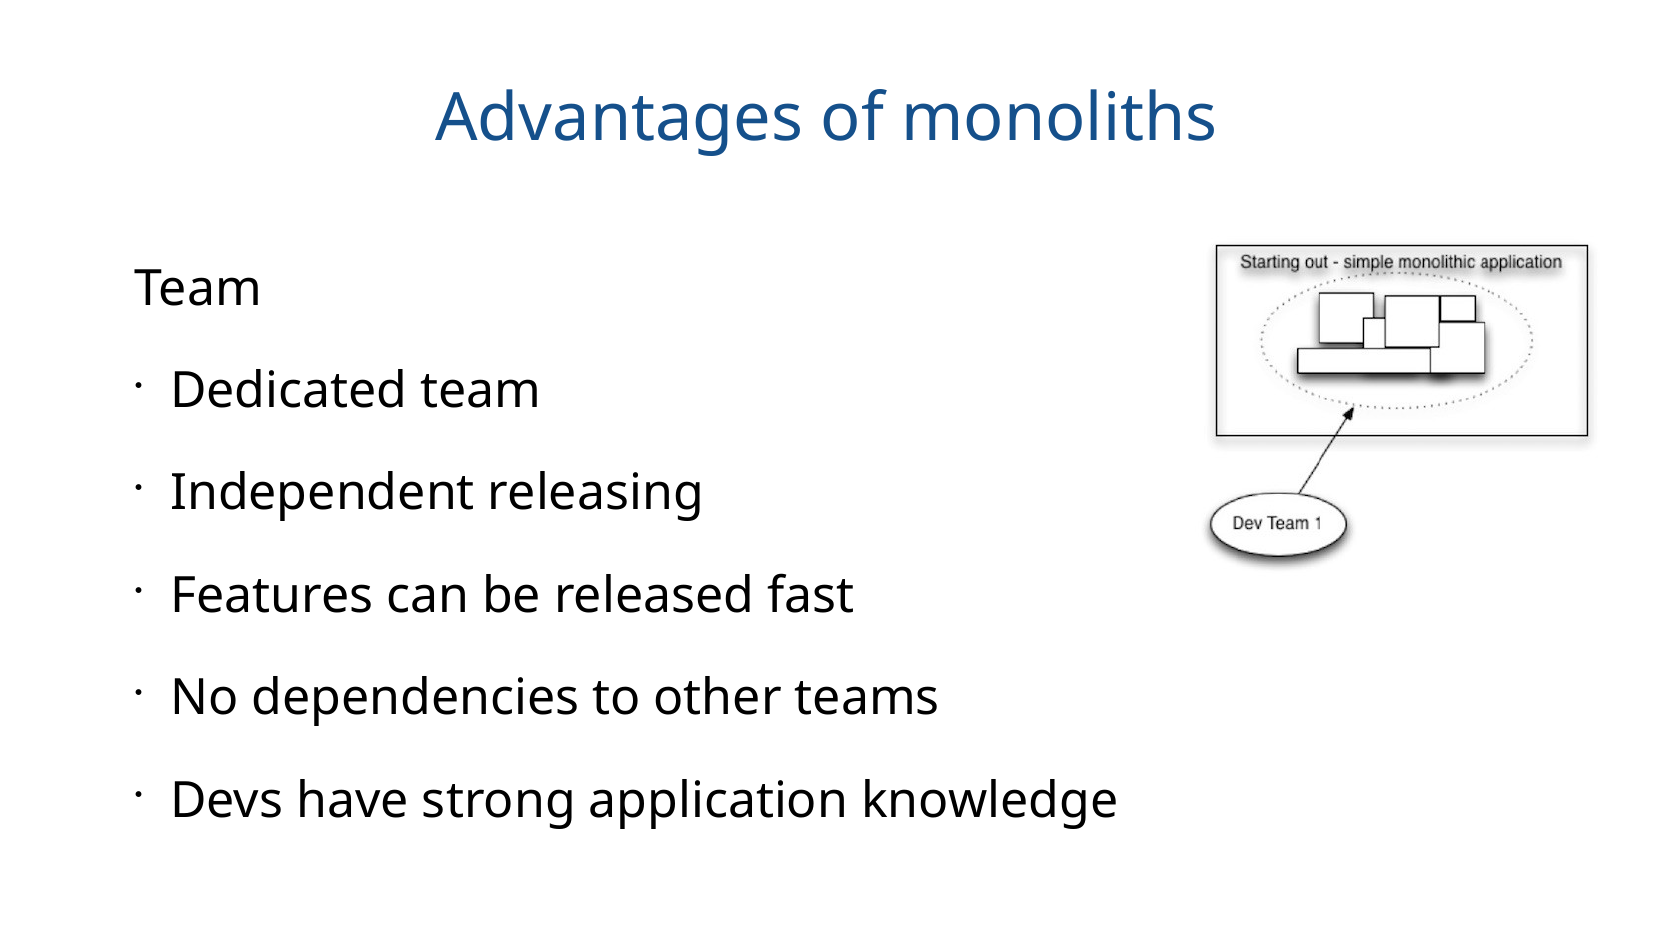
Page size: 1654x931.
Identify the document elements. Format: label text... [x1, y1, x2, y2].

text_box Team Dedicated team Independent releasing Features can be released fast No dependencies to other teams Devs have strong application knowledge [120, 210, 1516, 871]
picture [1155, 212, 1649, 588]
title Advantages of monoliths [82, 36, 1571, 193]
